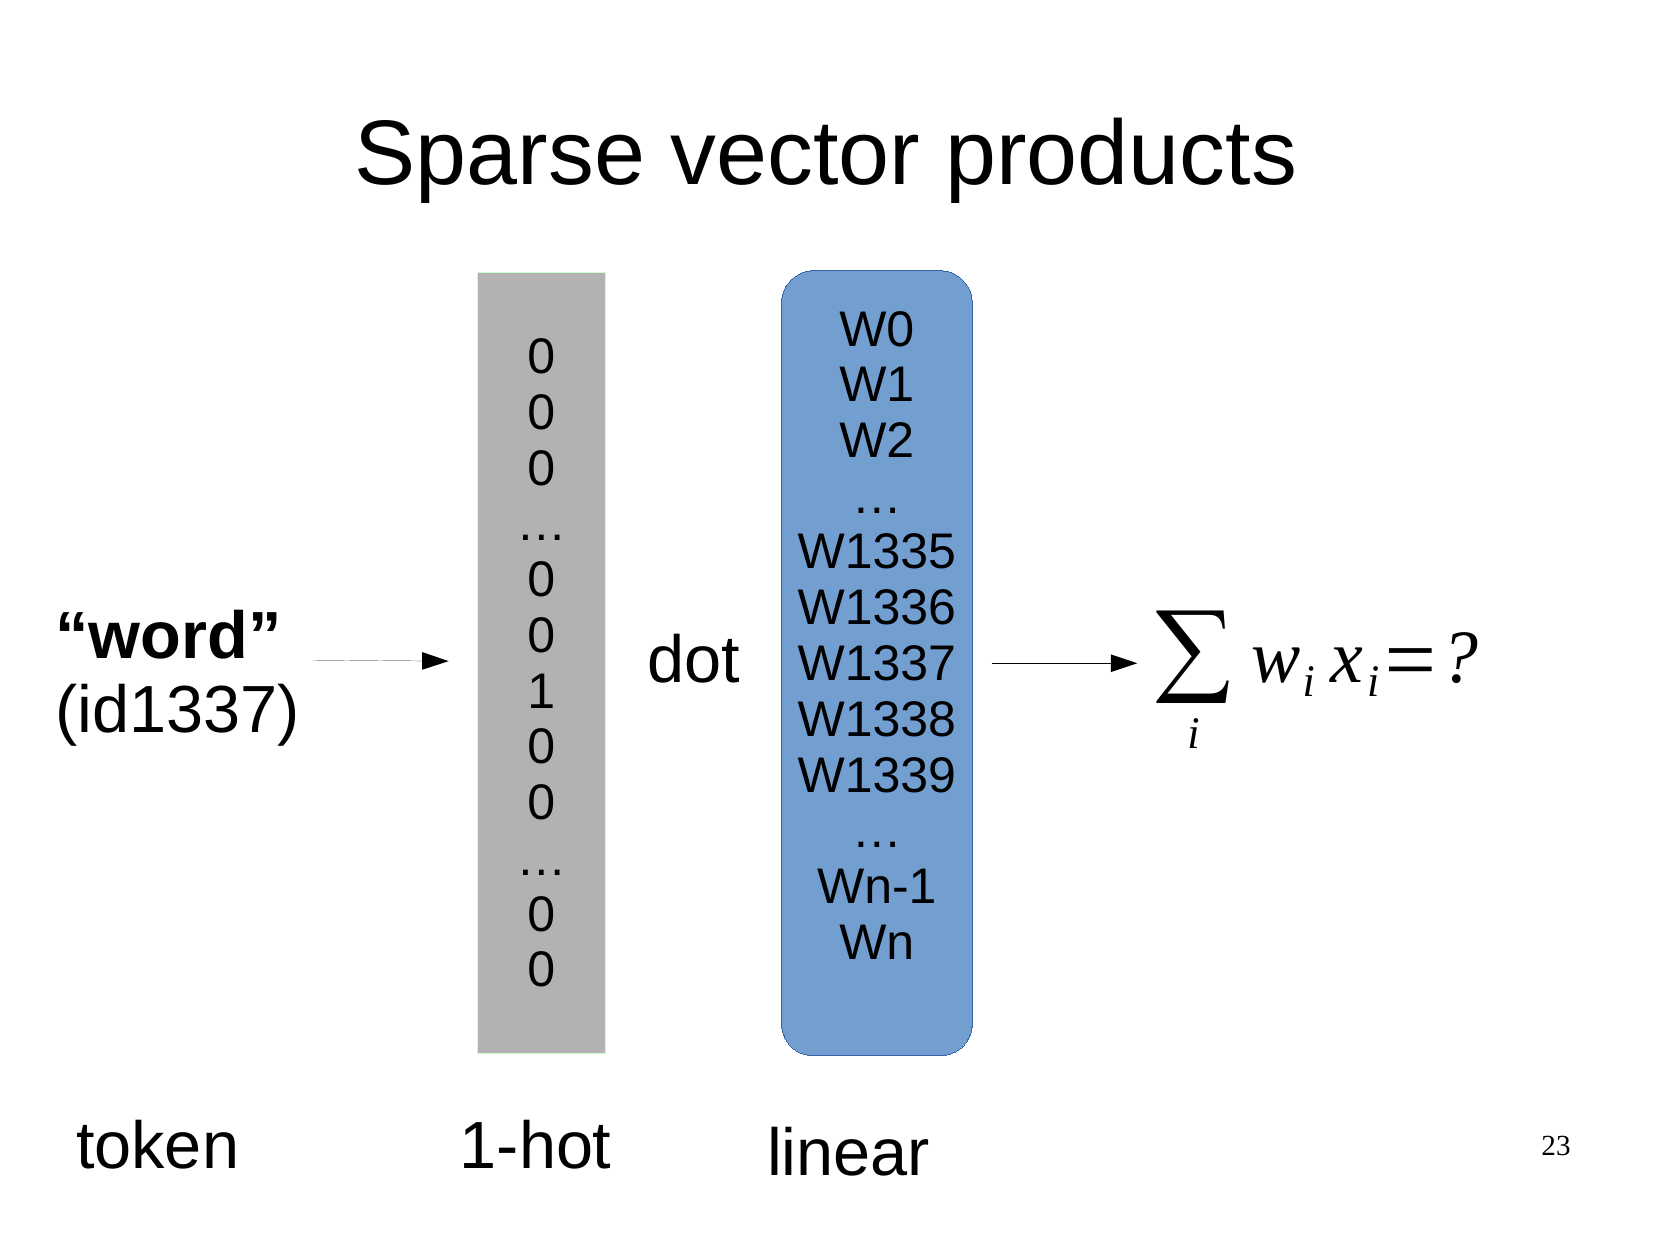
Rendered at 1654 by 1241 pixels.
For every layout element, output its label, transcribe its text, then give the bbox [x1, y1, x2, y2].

text_box dot [633, 614, 876, 705]
text_box 0 0 0 … 0 0 1 0 0 … 0 0 [477, 272, 606, 1054]
title Sparse vector products [82, 49, 1571, 257]
text_box “word” (id1337) [40, 590, 361, 755]
chart [1131, 602, 1500, 758]
text_box 1-hot [445, 1101, 645, 1206]
text_box linear [614, 1107, 1083, 1211]
text_box token [61, 1101, 261, 1206]
text_box W0 W1 W2 … W1335 W1336 W1337 W1338 W1339 … Wn-1 Wn [781, 270, 973, 1056]
